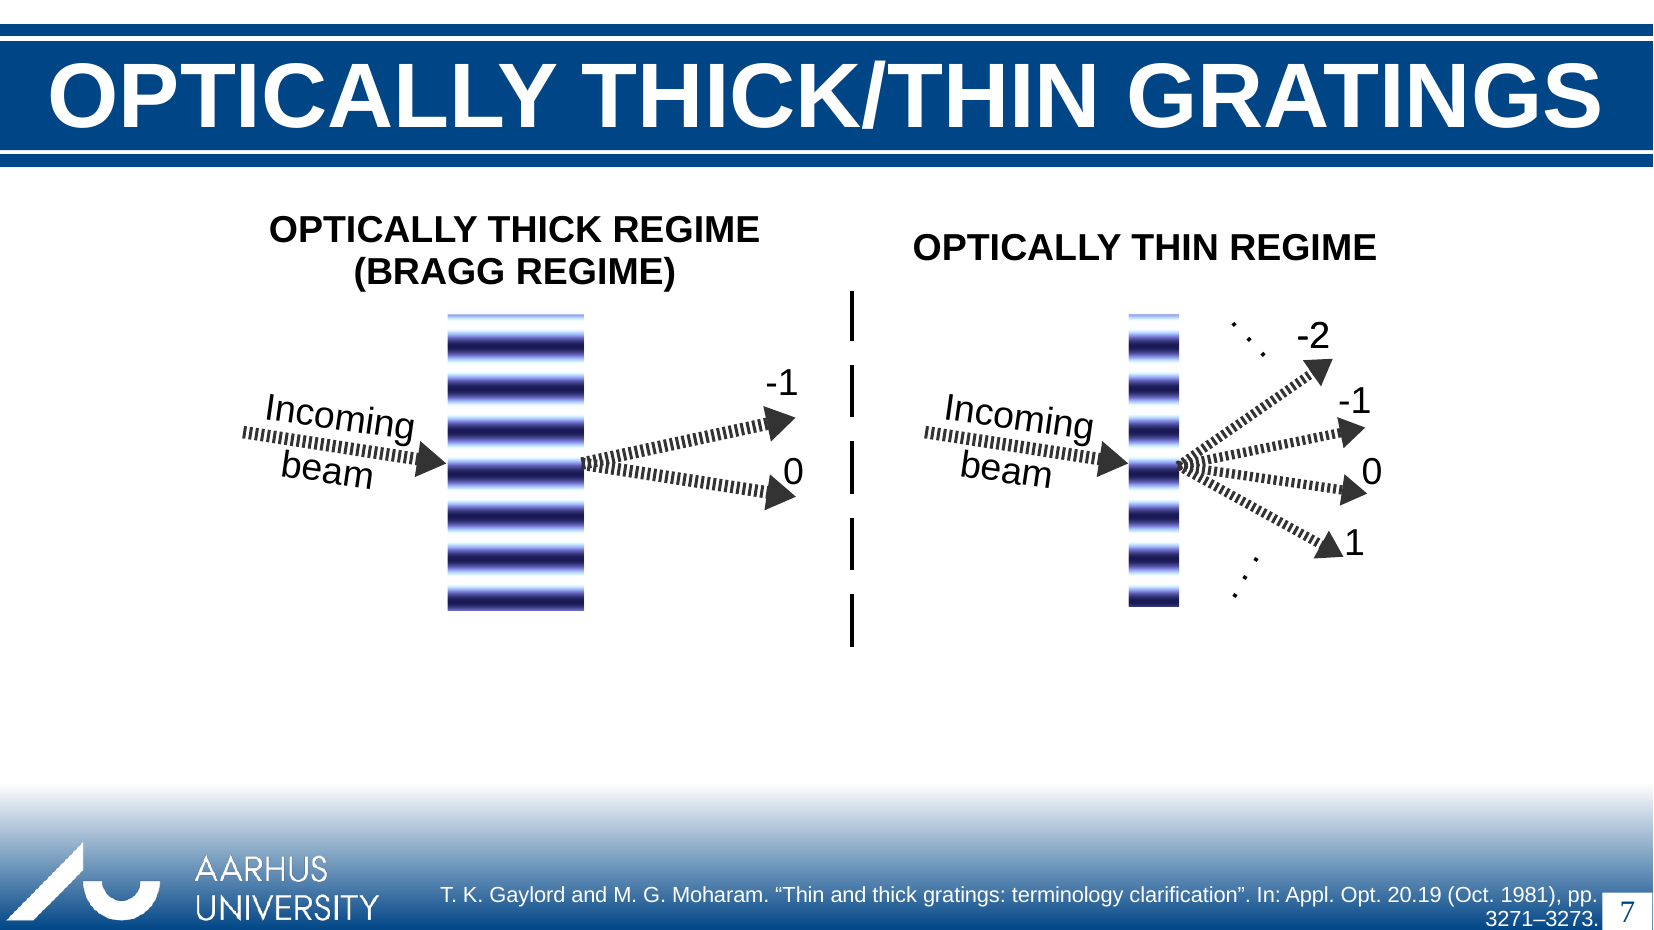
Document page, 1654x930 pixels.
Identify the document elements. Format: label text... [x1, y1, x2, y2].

text_box beam [942, 433, 1072, 507]
text_box OPTICALLY THICK REGIME (BRAGG REGIME) [254, 201, 776, 301]
text_box 0 [768, 442, 832, 500]
text_box -1 [1323, 371, 1387, 429]
text_box 1 [1329, 513, 1393, 571]
picture [1128, 307, 1180, 607]
text_box T. K. Gaylord and M. G. Moharam. “Thin and thick gratings: terminology clarification”. In: Appl. Opt. 20.19 (Oct. 1981), pp. 3271–3273. [399, 875, 1615, 930]
text_box OPTICALLY THIN REGIME [897, 219, 1393, 276]
text_box -2 [1282, 306, 1345, 364]
text_box Incoming [925, 376, 1114, 459]
text_box . . . [1209, 533, 1301, 634]
text_box Incoming [246, 376, 435, 459]
text_box . . . [1208, 283, 1284, 382]
picture [446, 307, 585, 611]
picture [5, 841, 414, 928]
title OPTICALLY THICK/THIN GRATINGS [0, 41, 1653, 151]
text_box beam [262, 433, 393, 507]
text_box 0 [1346, 442, 1410, 500]
text_box -1 [750, 354, 814, 411]
